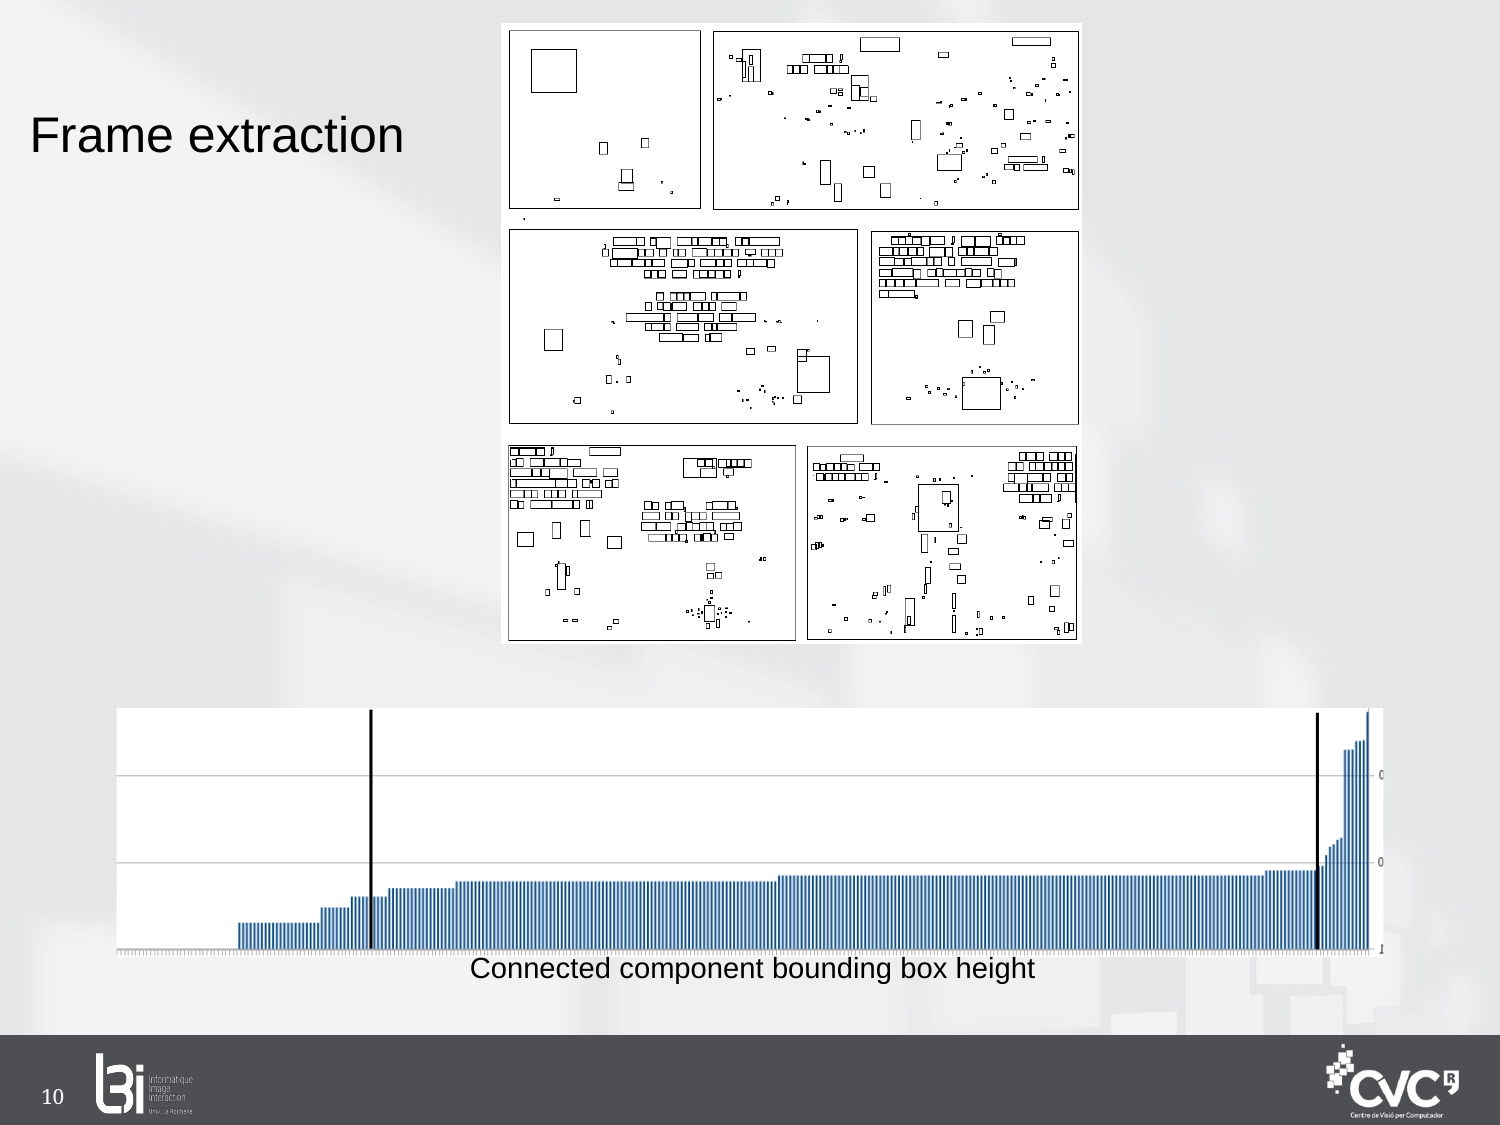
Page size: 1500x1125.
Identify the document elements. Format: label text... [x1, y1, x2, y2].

text_box Connected component bounding box height [413, 944, 1093, 993]
picture [0, 0, 1500, 1125]
title Frame extraction [29, 41, 1500, 229]
